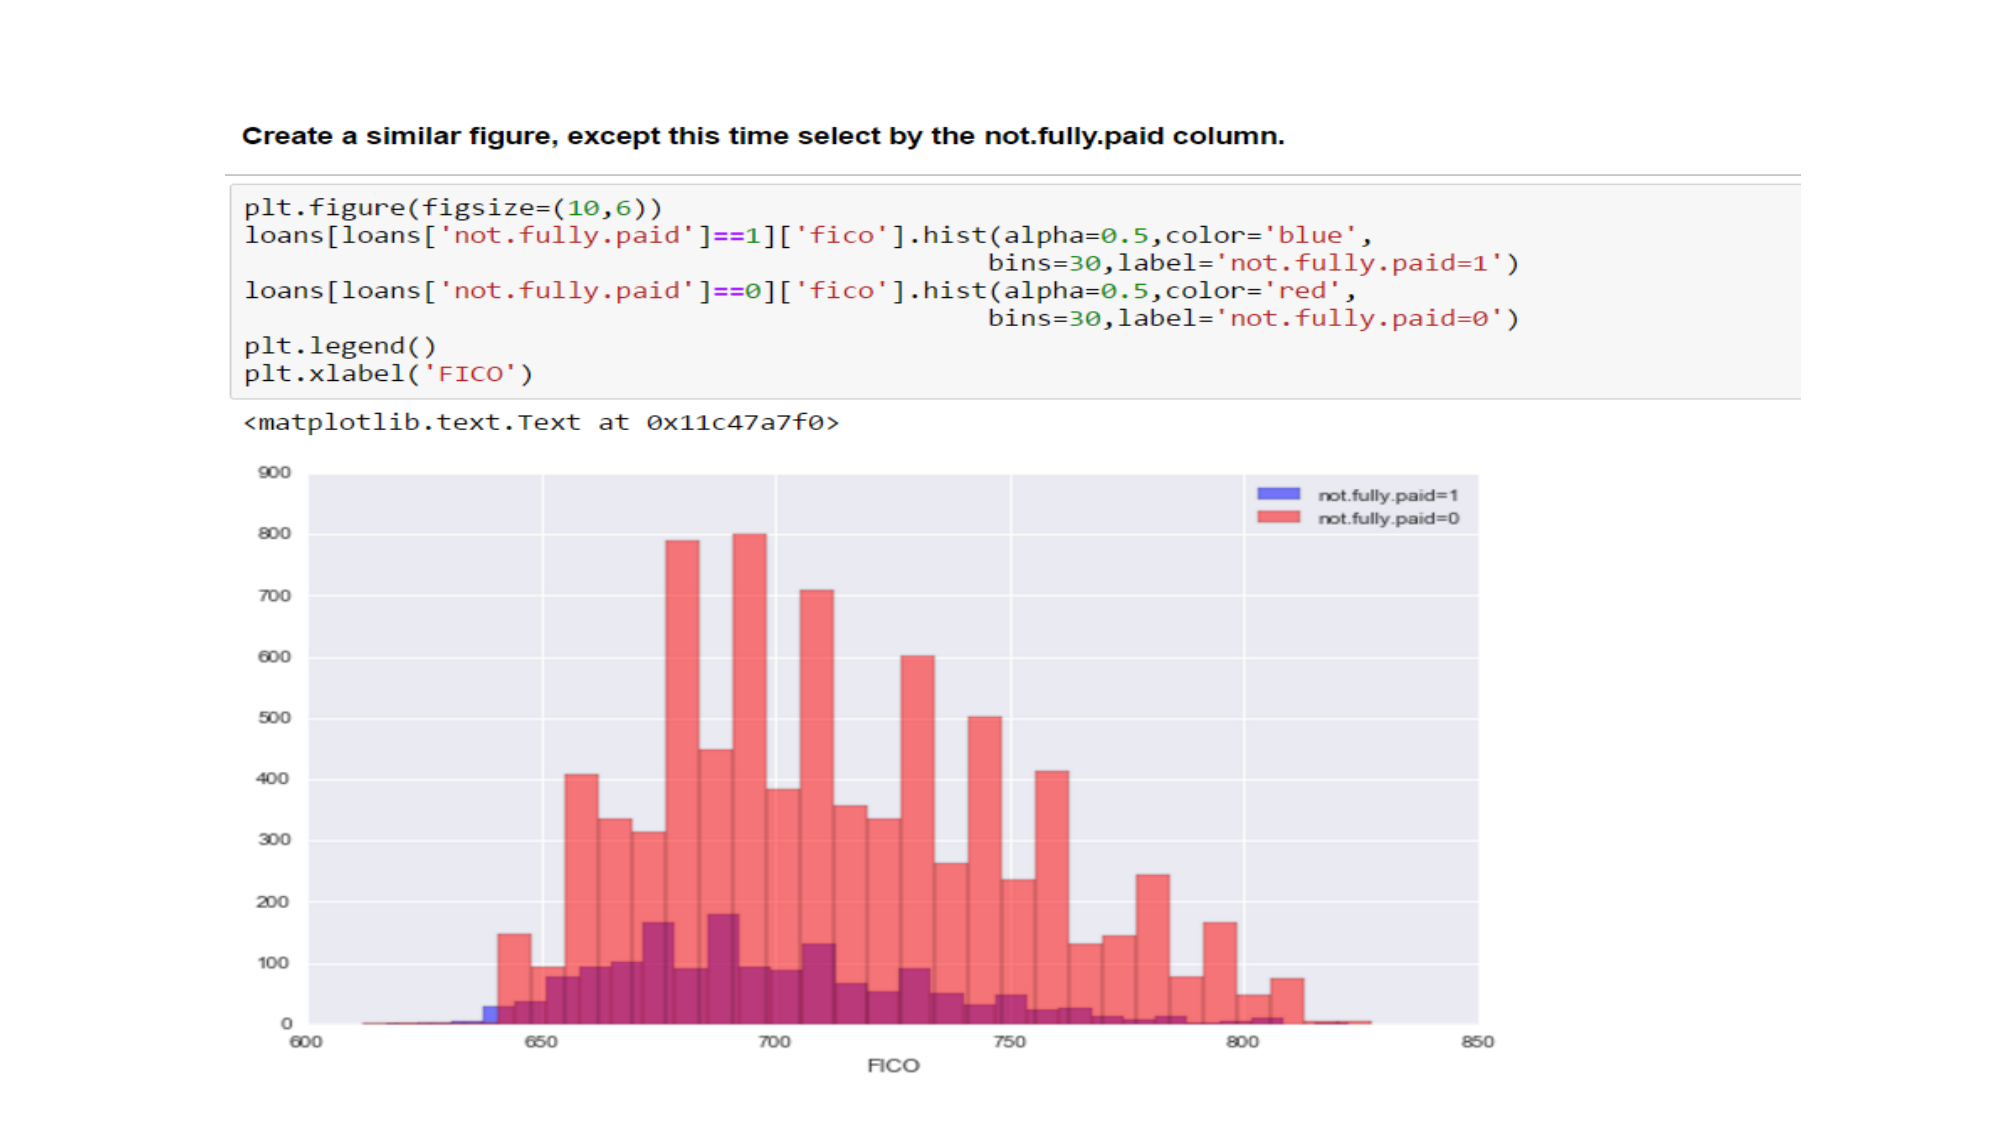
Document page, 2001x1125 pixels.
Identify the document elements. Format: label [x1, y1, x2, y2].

picture [225, 89, 1801, 1091]
